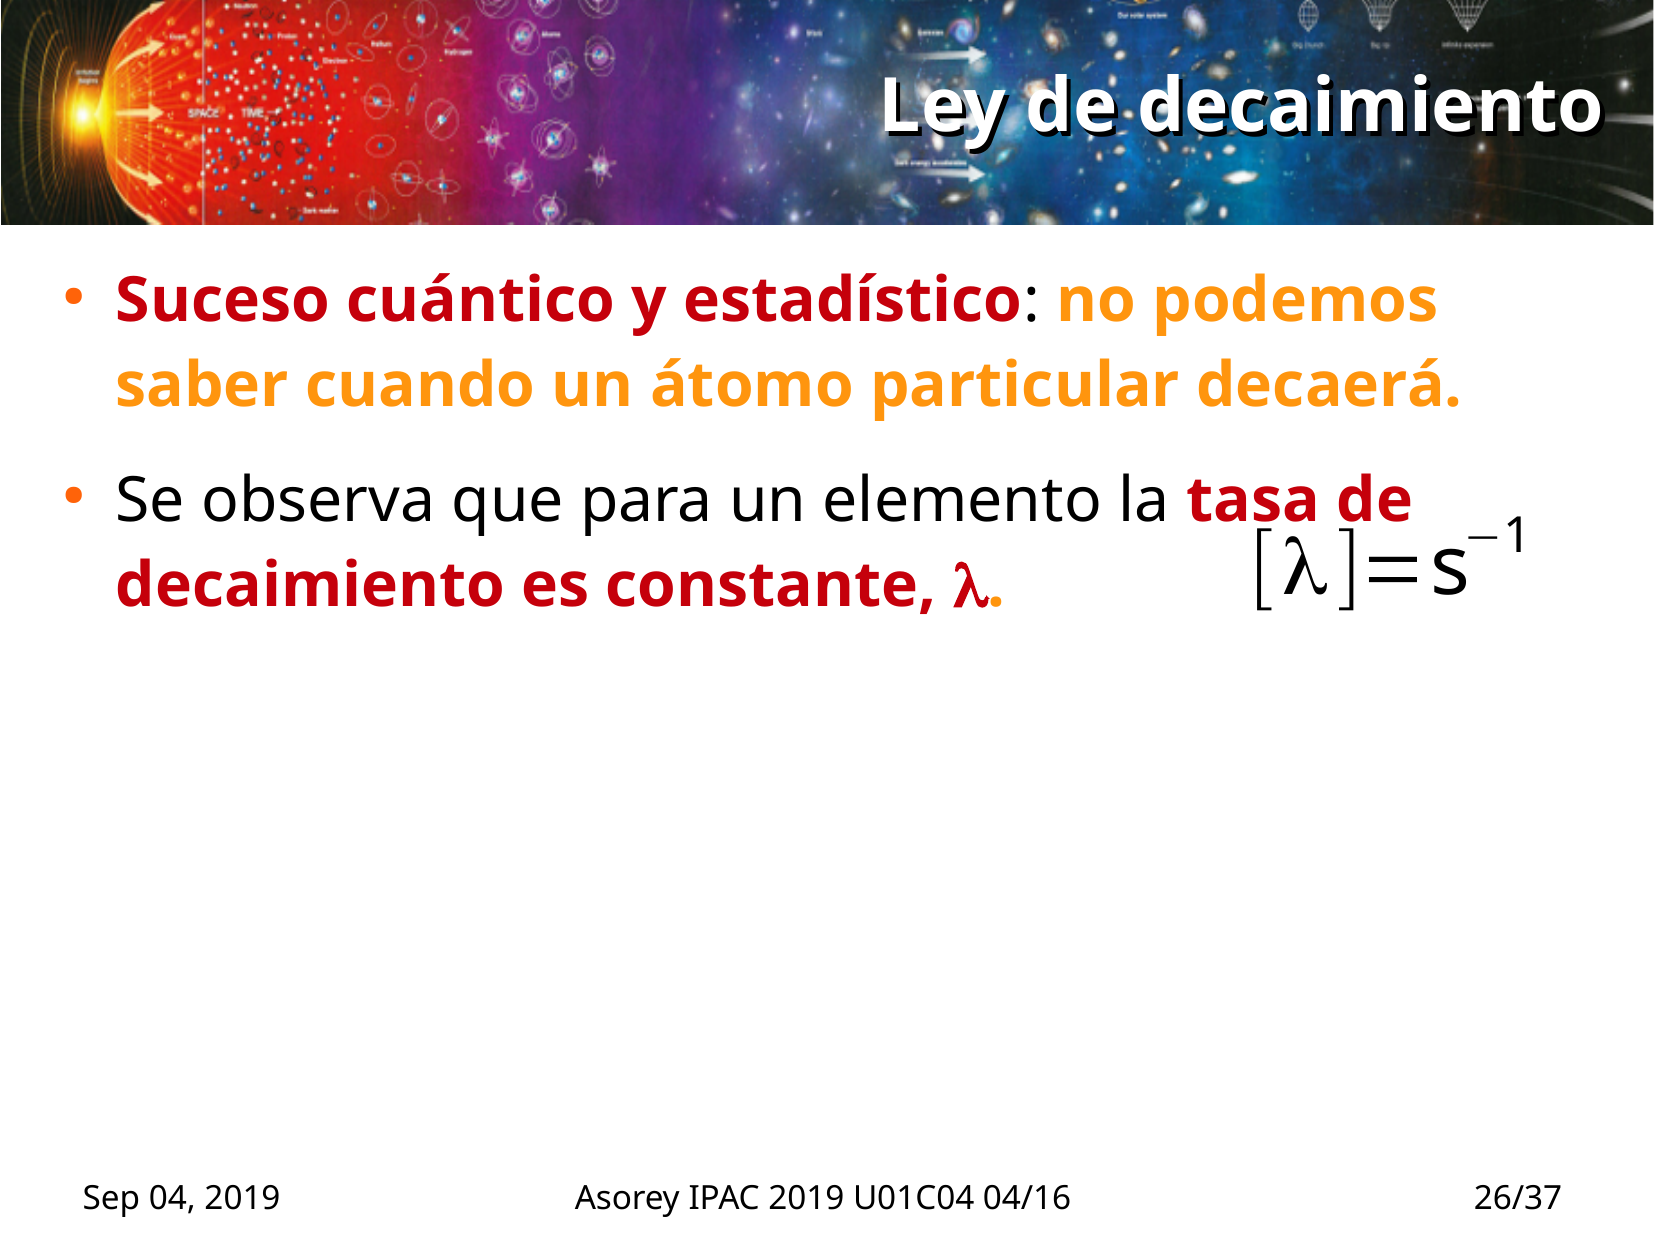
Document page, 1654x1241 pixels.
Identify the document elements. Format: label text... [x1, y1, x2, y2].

title Ley de decaimiento [45, 15, 1606, 191]
chart [1245, 504, 1528, 616]
picture [1, 0, 1654, 225]
list Suceso cuántico y estadístico: no podemos saber cuando un átomo particular decaerá. Se observa que para un elemento la tasa de decaimiento es constante, l. [45, 255, 1606, 1156]
